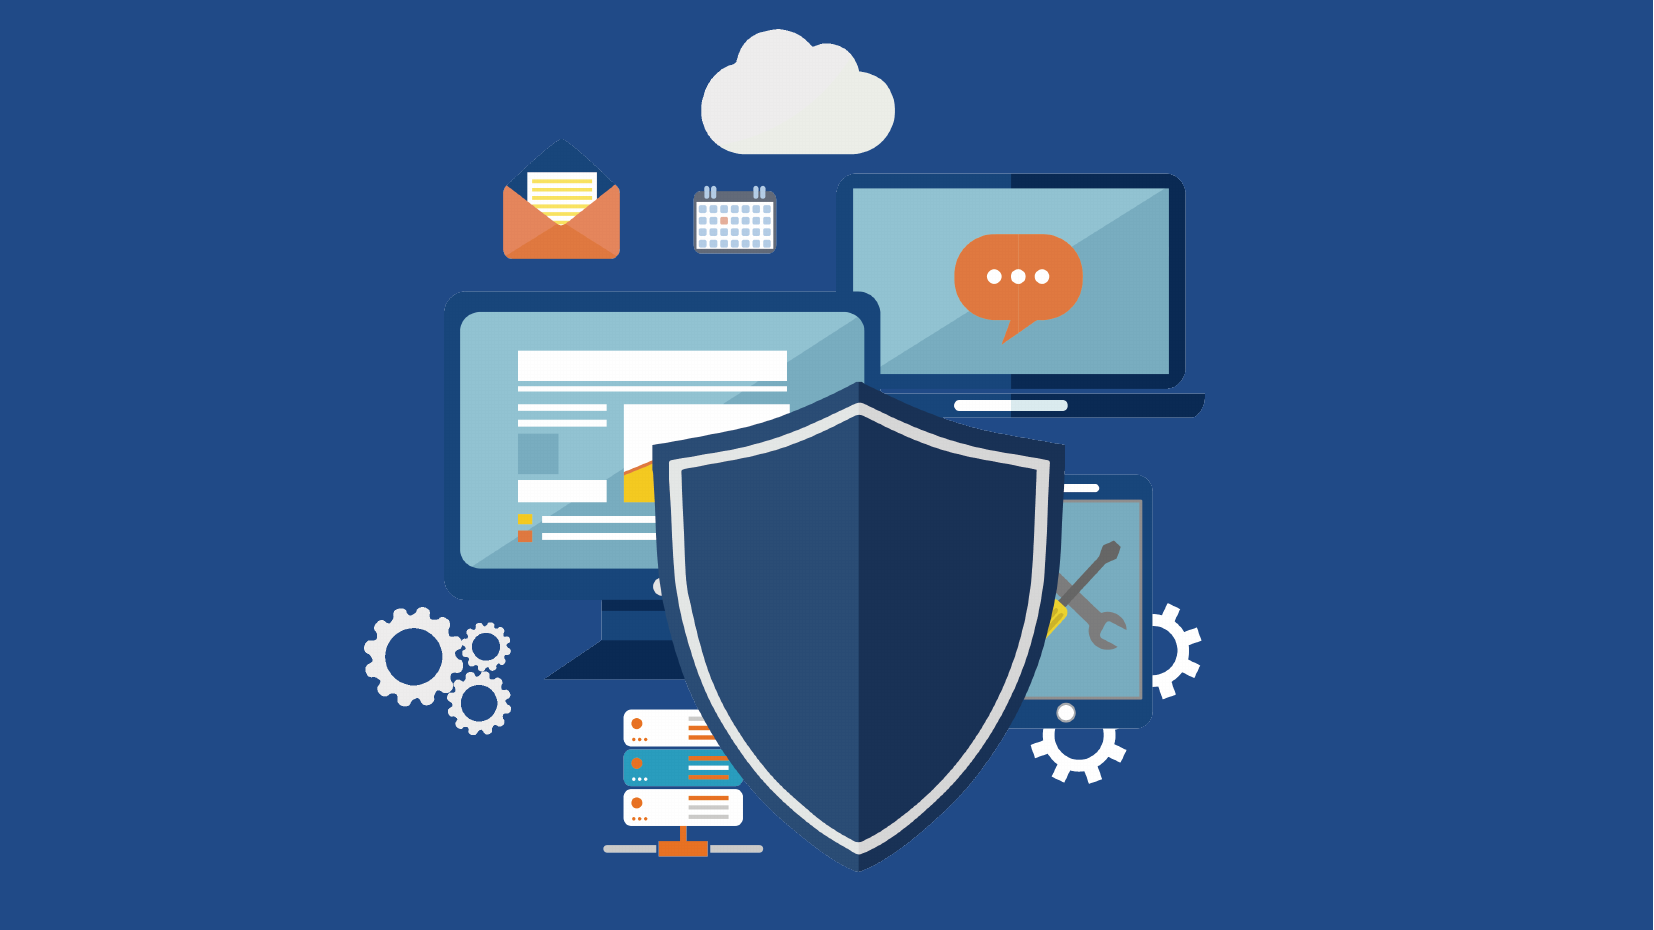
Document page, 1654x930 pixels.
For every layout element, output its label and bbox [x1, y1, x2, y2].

picture [364, 29, 1205, 872]
